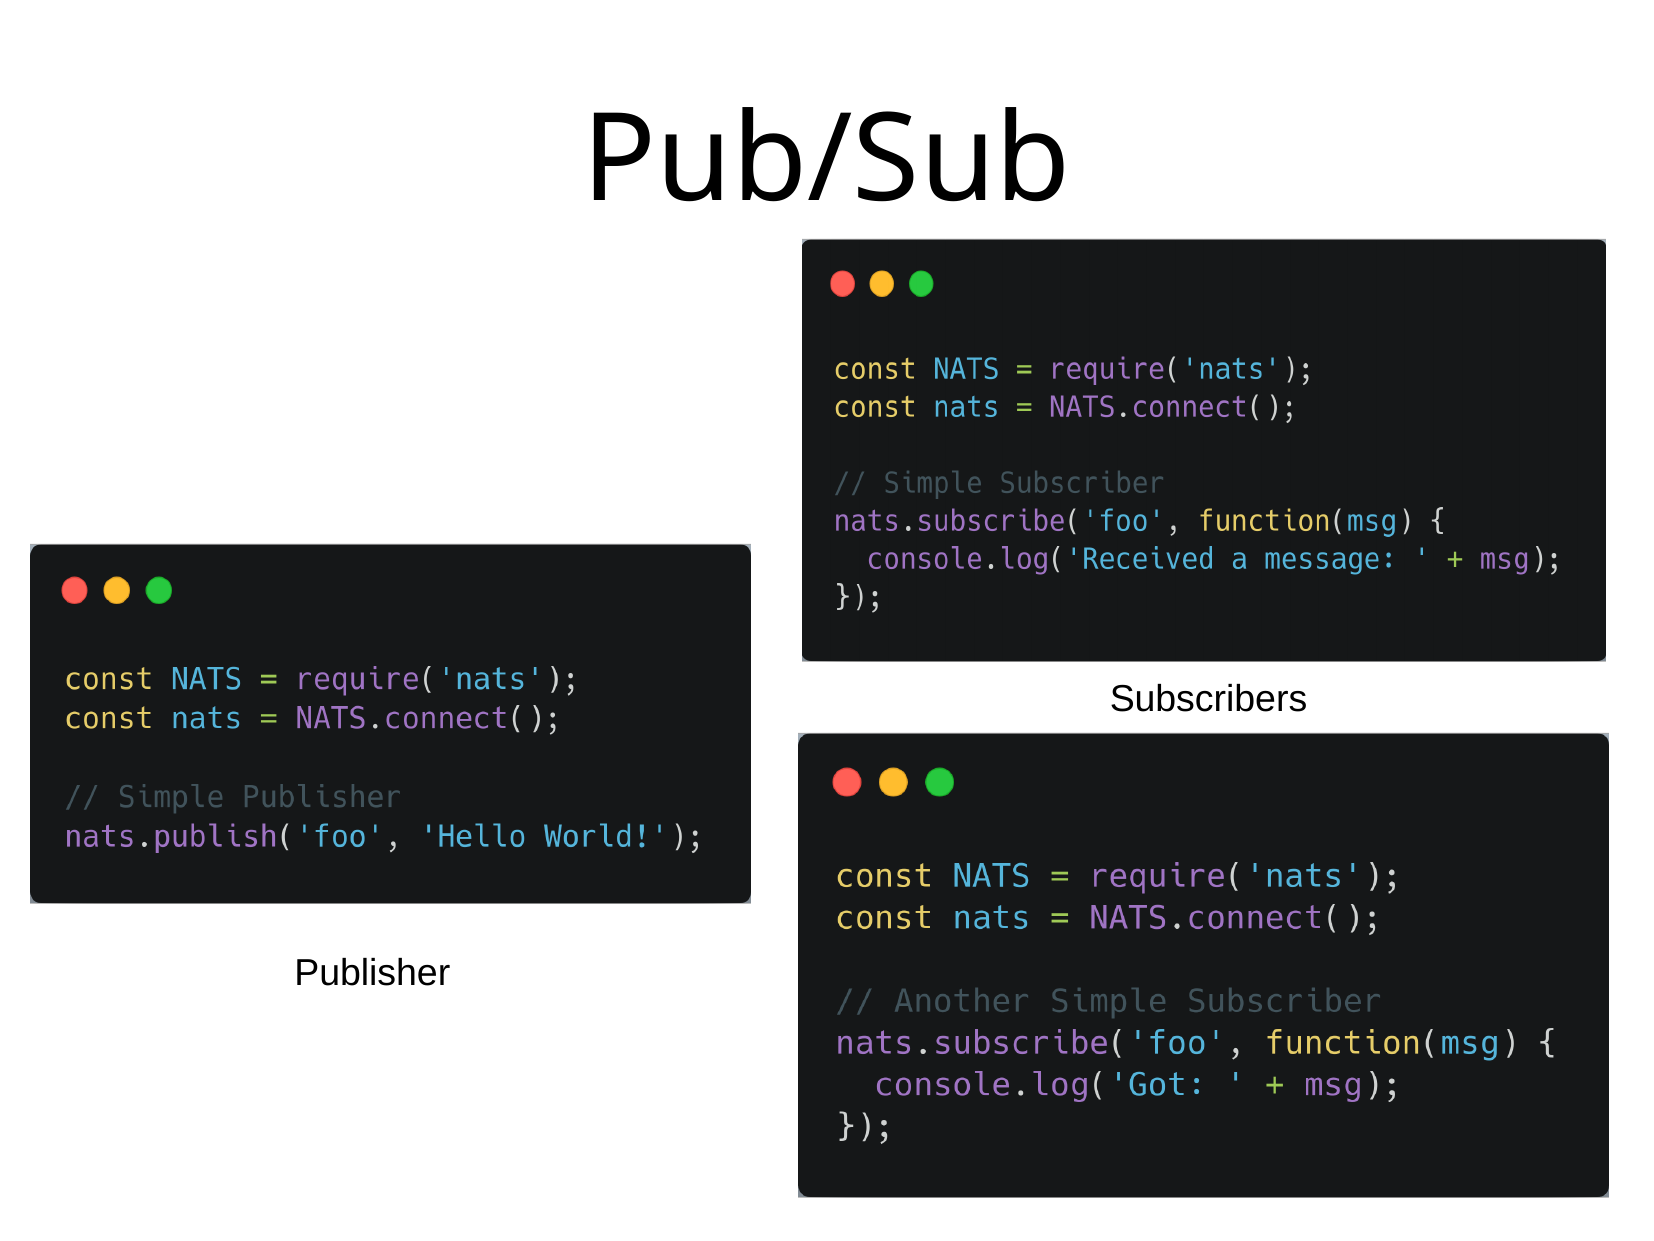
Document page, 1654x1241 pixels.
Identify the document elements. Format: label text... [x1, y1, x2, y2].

text_box Publisher [279, 944, 466, 1002]
picture [802, 238, 1606, 662]
text_box Subscribers [1095, 669, 1381, 727]
title Pub/Sub [82, 49, 1571, 257]
picture [30, 543, 751, 904]
picture [798, 732, 1609, 1198]
